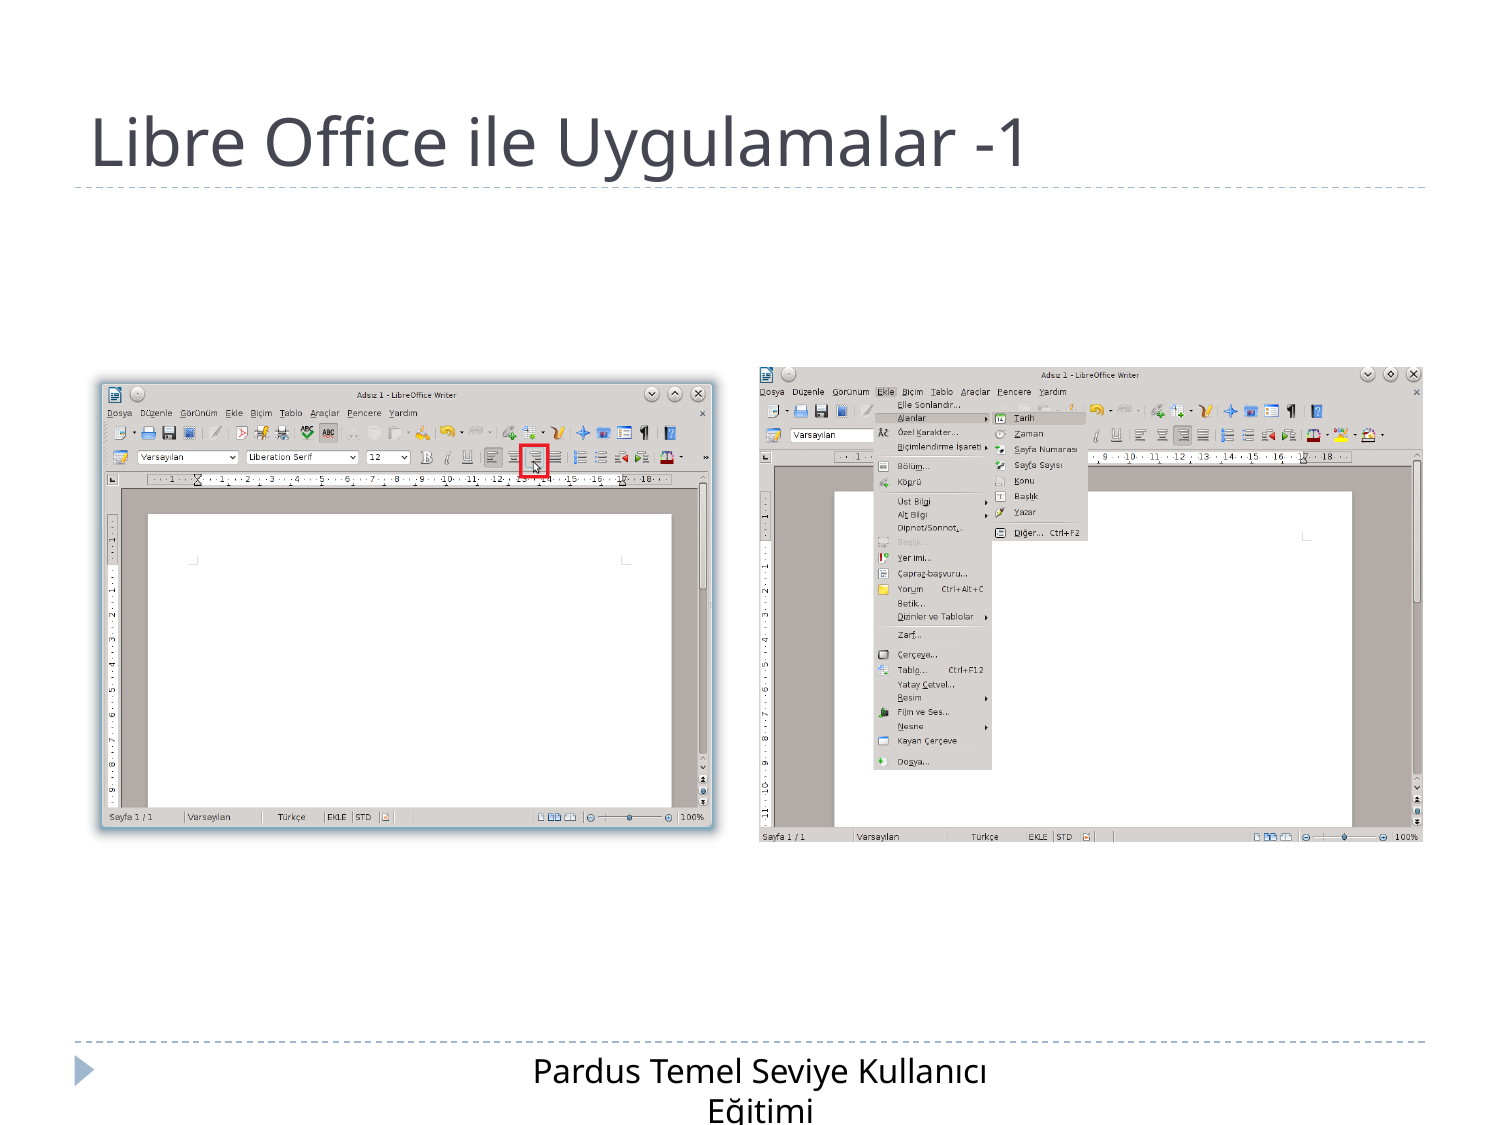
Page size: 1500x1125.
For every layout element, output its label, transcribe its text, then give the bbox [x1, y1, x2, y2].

picture [759, 367, 1423, 842]
title Libre Office ile Uygulamalar -1 [75, 37, 1425, 188]
picture [75, 357, 738, 853]
